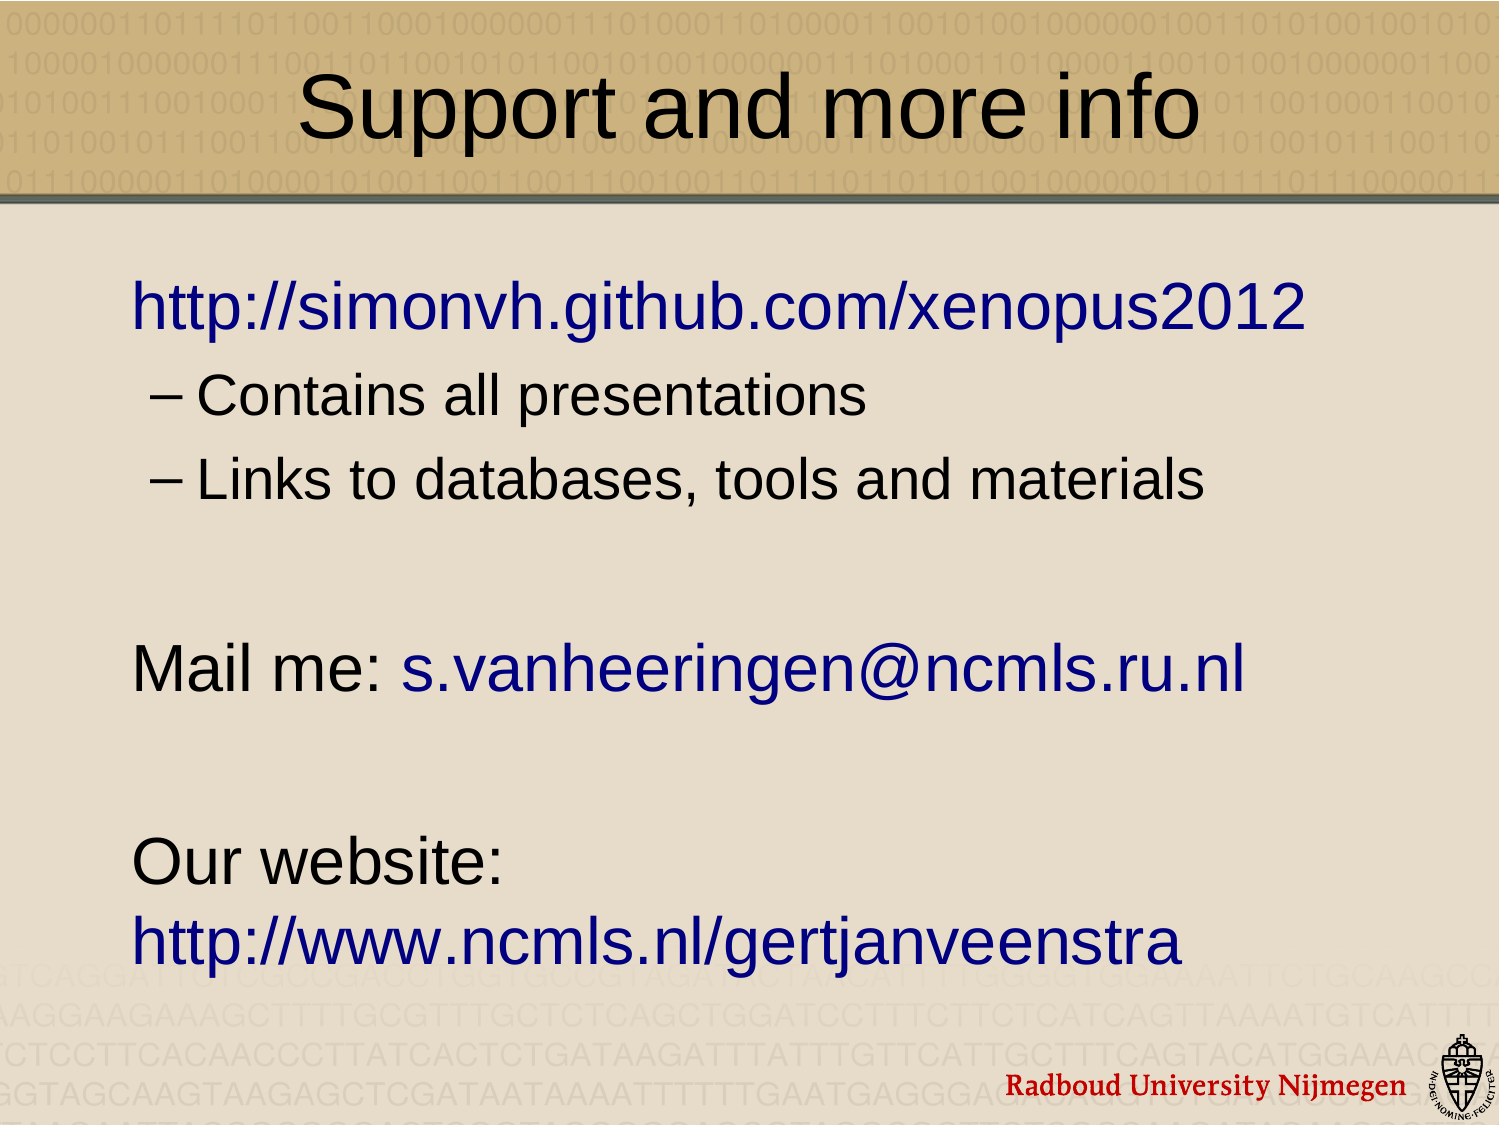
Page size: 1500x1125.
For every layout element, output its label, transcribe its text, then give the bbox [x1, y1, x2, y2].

list http://simonvh.github.com/xenopus2012 Contains all presentations Links to databases, tools and materials Mail me: s.vanheeringen@ncmls.ru.nl Our website: http://www.ncmls.nl/gertjanveenstra [75, 262, 1426, 1075]
picture [0, 1, 1500, 1125]
title Support and more info [75, 7, 1425, 196]
